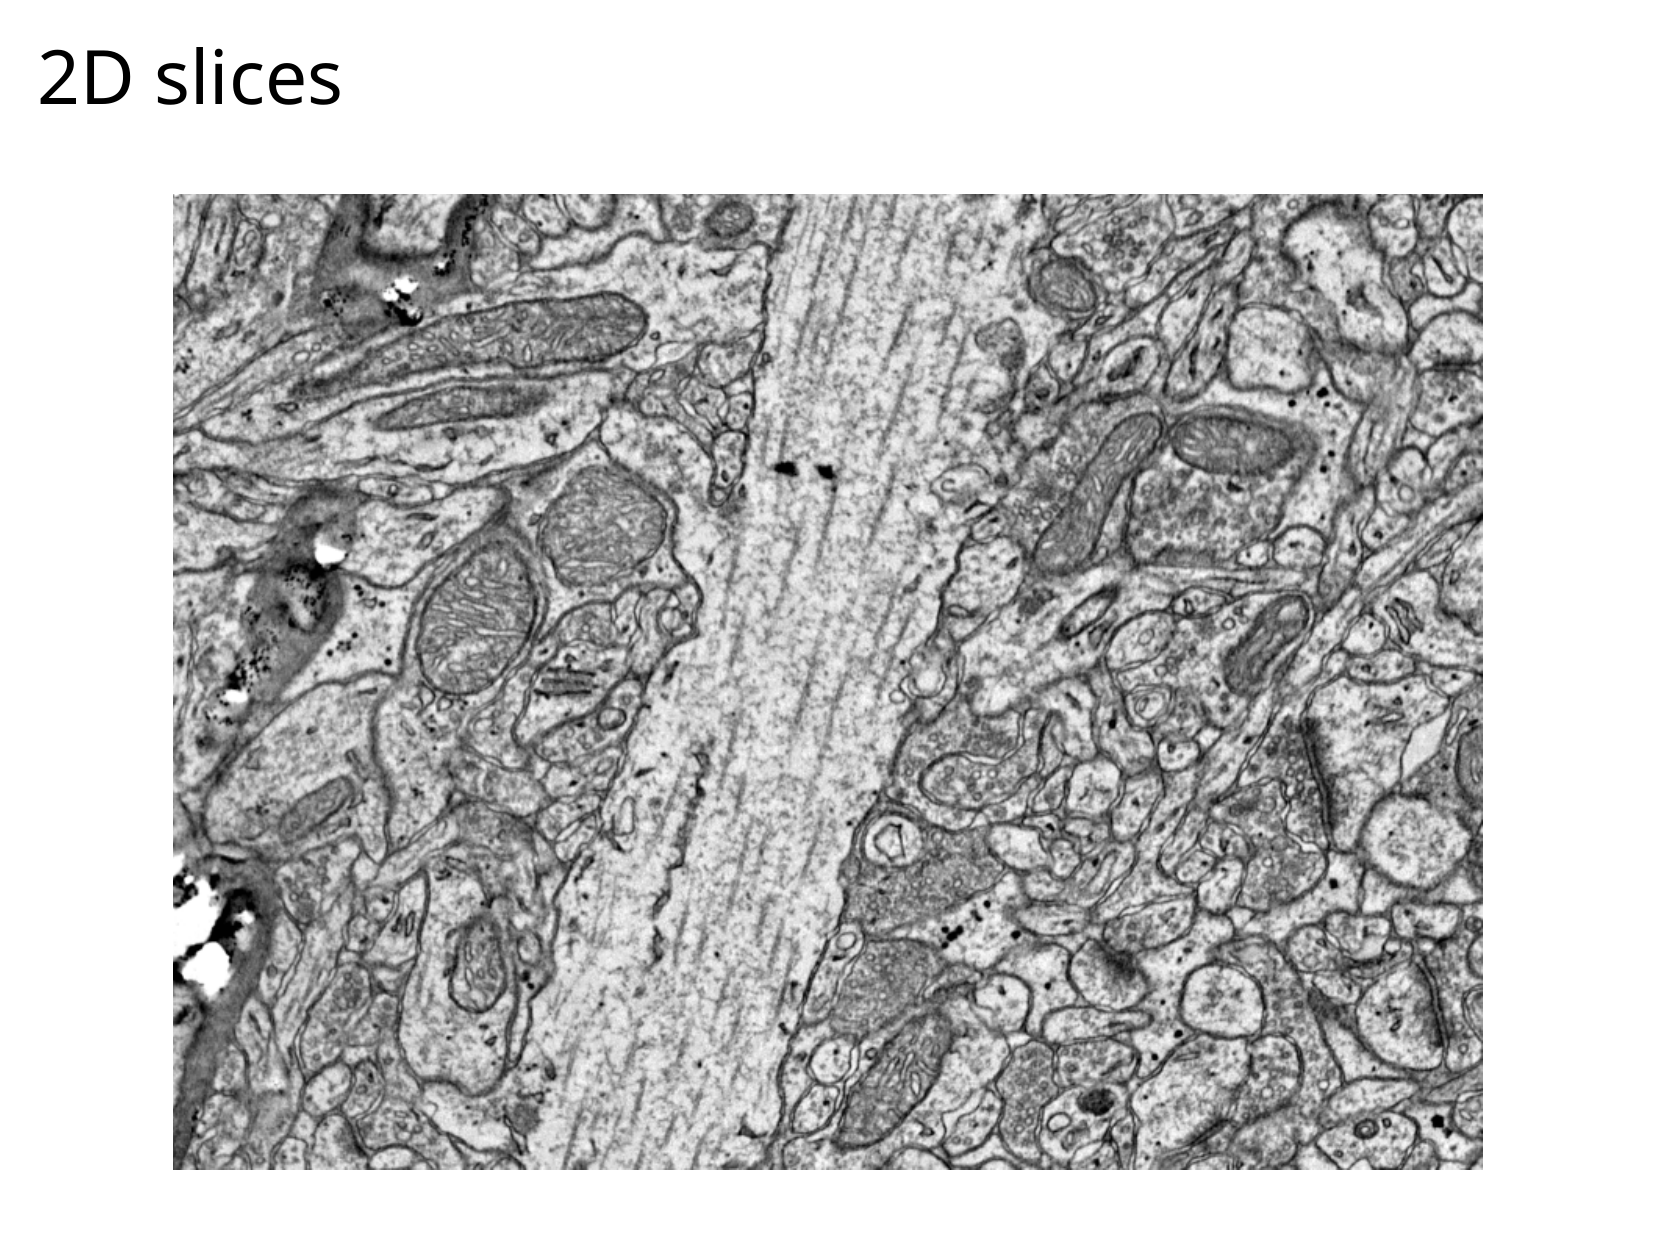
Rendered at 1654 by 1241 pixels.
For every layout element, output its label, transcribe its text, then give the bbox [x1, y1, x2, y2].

title 2D slices [37, 0, 1613, 151]
picture [173, 194, 1483, 1170]
